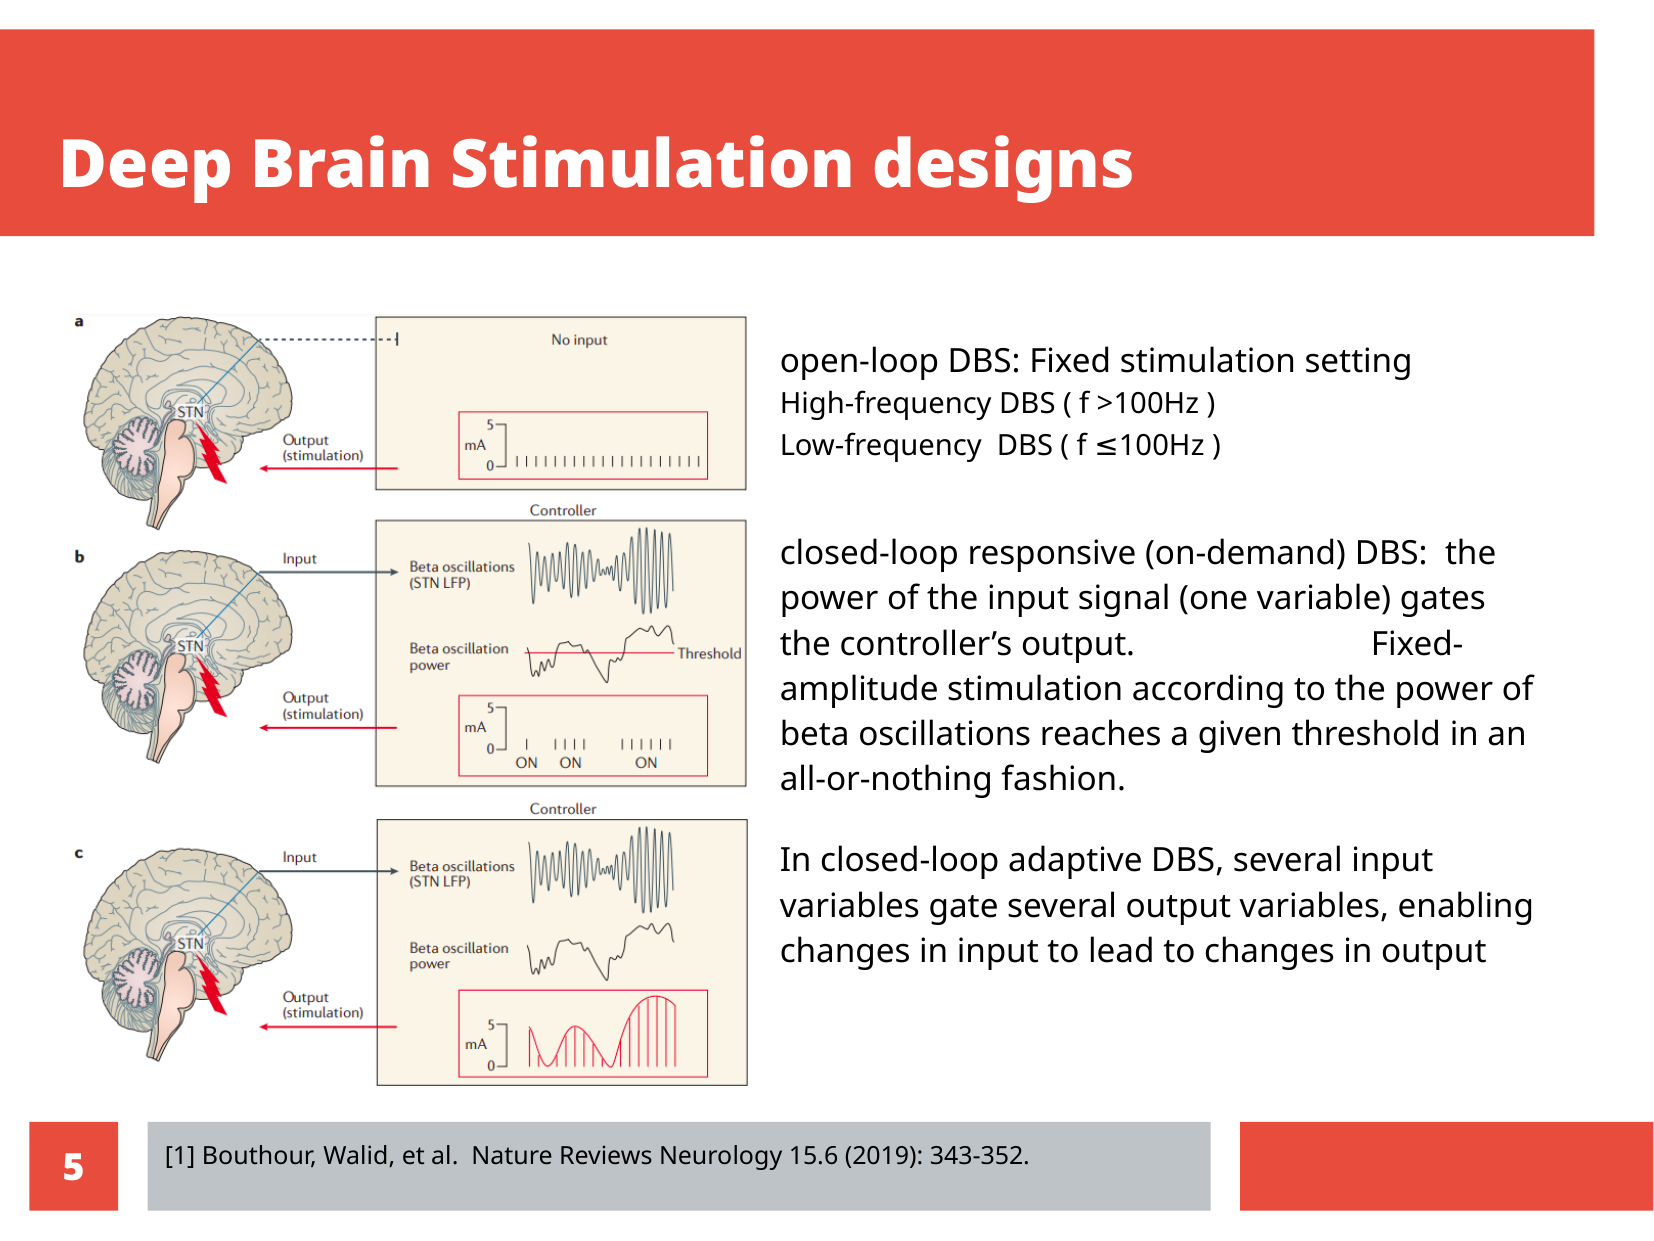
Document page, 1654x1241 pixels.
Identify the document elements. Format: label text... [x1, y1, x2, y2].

title Deep Brain Stimulation designs [58, 58, 1595, 207]
text_box closed-loop responsive (on-demand) DBS: the power of the input signal (one variable) gates the controller’s output. Fixed-amplitude stimulation according to the power of beta oscillations reaches a given threshold in an all-or-nothing fashion. [765, 521, 1561, 768]
text_box open-loop DBS: Fixed stimulation setting High-frequency DBS ( f >100Hz ) Low-frequency DBS ( f ≤100Hz ) [765, 330, 1561, 466]
text_box [1] Bouthour, Walid, et al. Nature Reviews Neurology 15.6 (2019): 343-352. [150, 1130, 1201, 1175]
picture [71, 314, 751, 1093]
text_box In closed-loop adaptive DBS, several input variables gate several output variables, enabling changes in input to lead to changes in output [765, 828, 1561, 1038]
